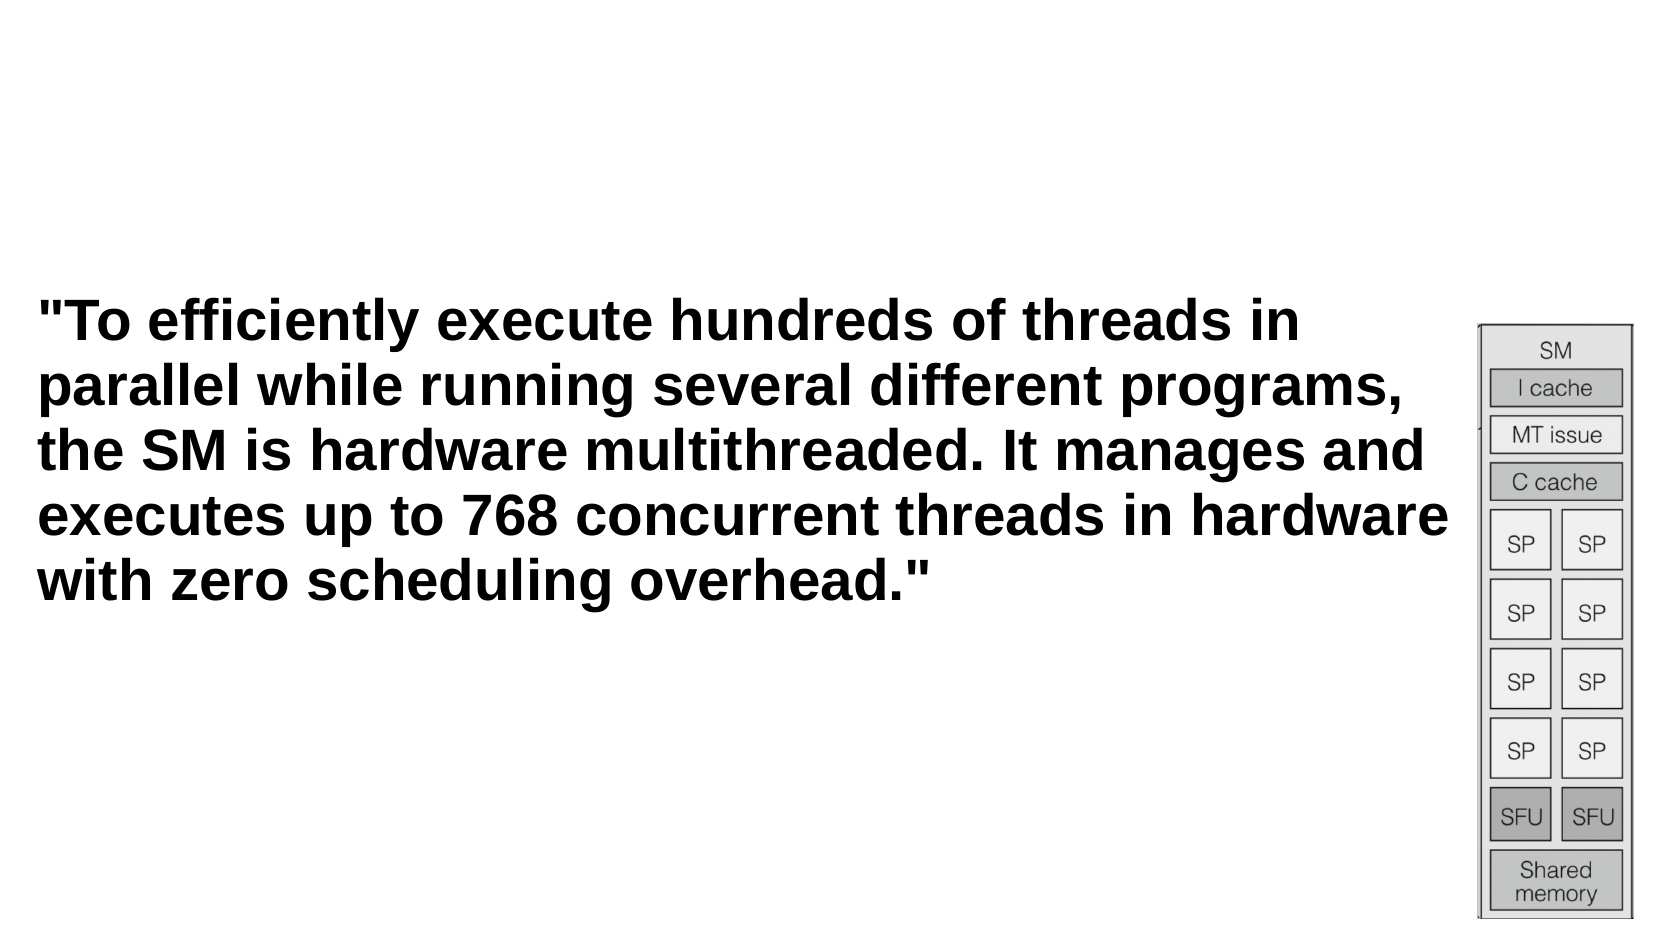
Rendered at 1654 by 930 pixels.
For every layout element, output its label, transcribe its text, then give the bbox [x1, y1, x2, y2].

picture [1460, 307, 1651, 930]
title "To efficiently execute hundreds of threads in parallel while running several different programs, the SM is hardware multithreaded. It manages and executes up to 768 concurrent threads in hardware with zero scheduling overhead." [37, 75, 1461, 826]
